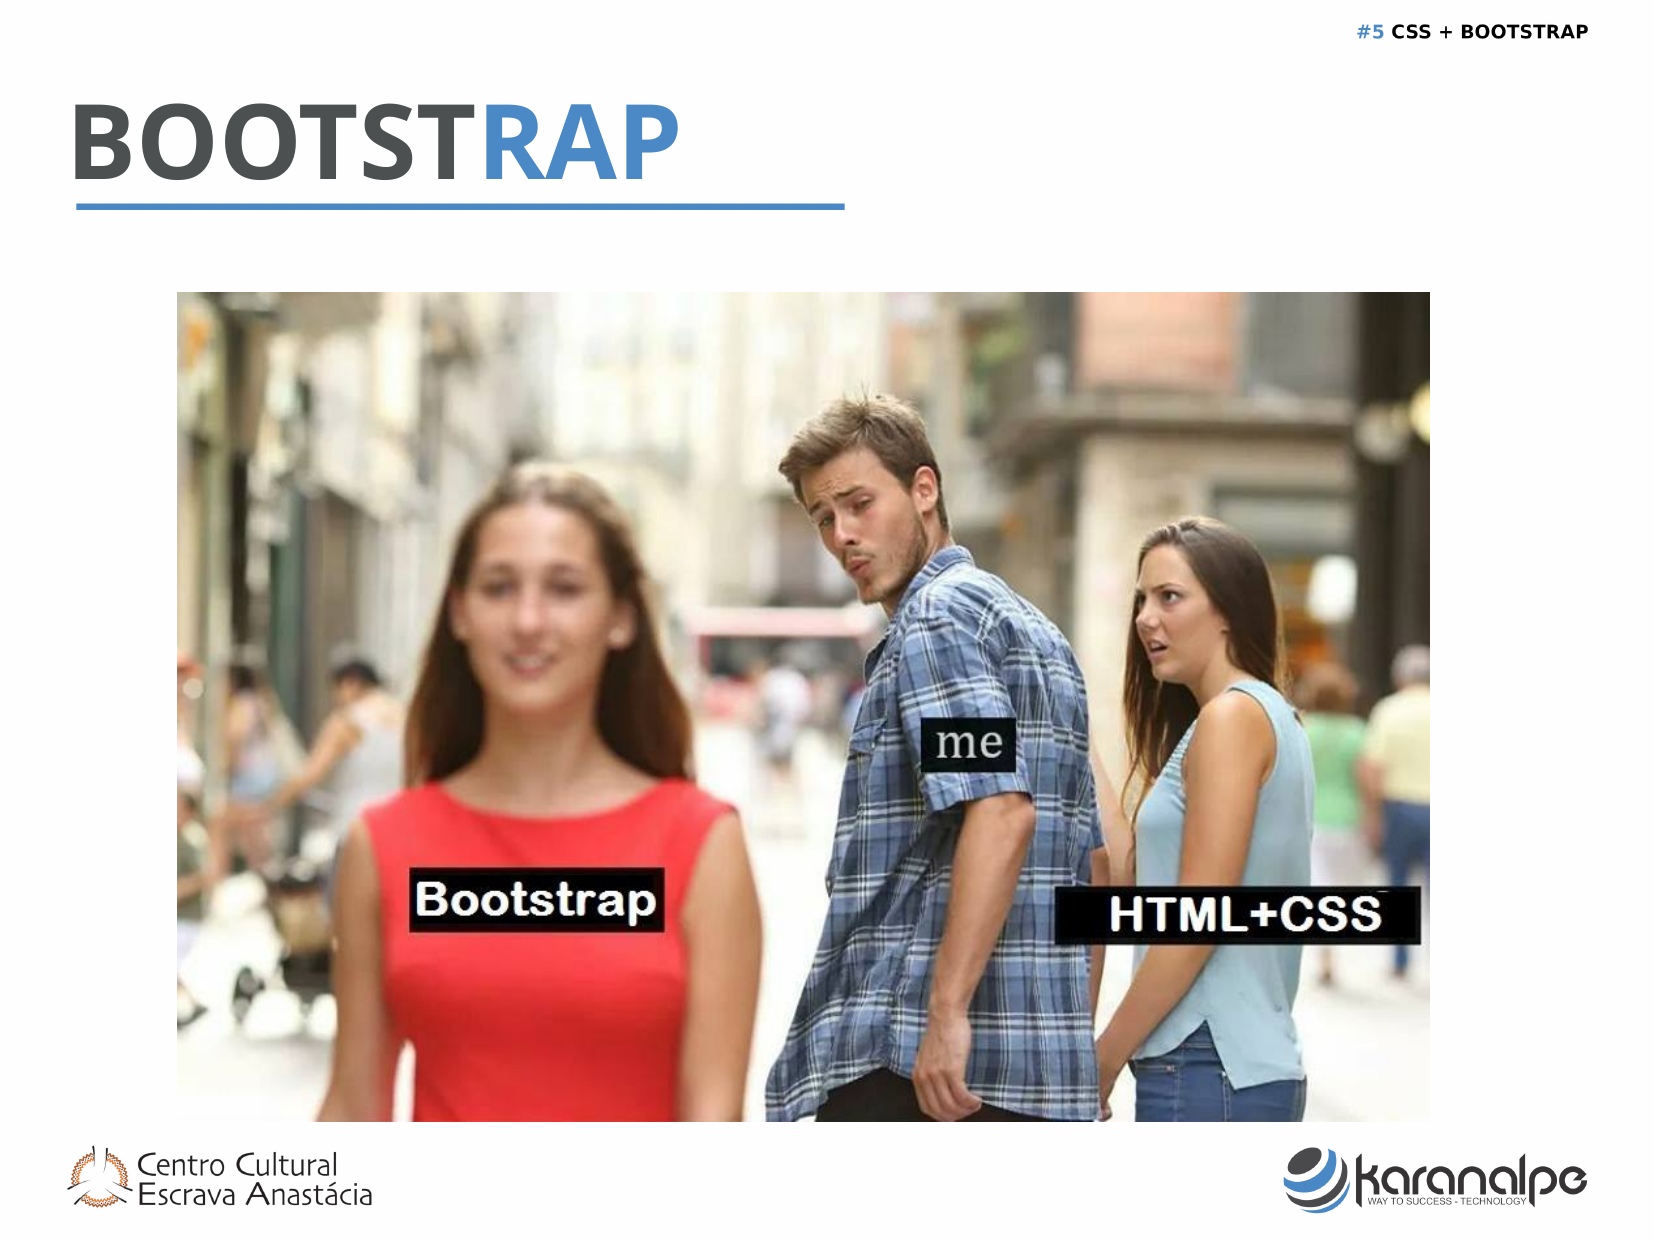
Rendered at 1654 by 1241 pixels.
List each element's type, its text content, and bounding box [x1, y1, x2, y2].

picture [0, 0, 1654, 1241]
title BOOTSTRAP [66, 35, 1555, 243]
